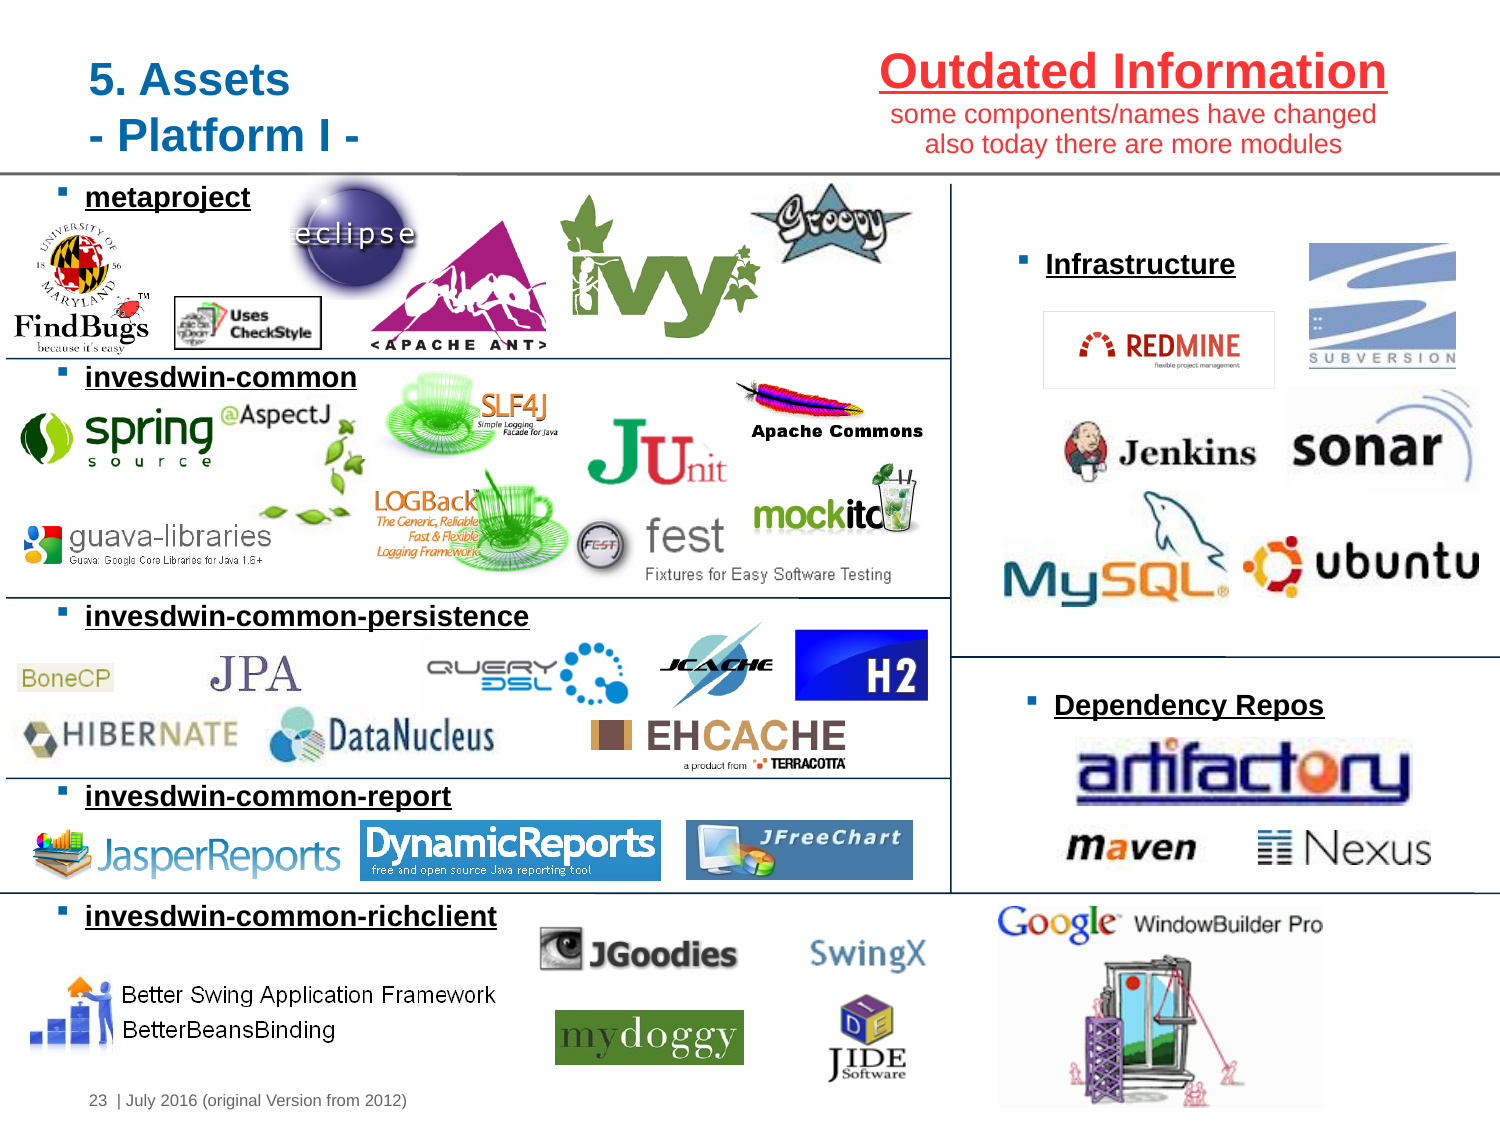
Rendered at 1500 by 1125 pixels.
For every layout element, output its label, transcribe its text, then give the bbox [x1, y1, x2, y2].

picture [362, 368, 574, 459]
picture [1287, 386, 1479, 492]
picture [174, 169, 913, 350]
text_box metaproject invesdwin-common invesdwin-common-persistence invesdwin-common-report invesdwin-common-richclient [41, 360, 668, 597]
picture [9, 219, 152, 359]
picture [1075, 737, 1413, 806]
text_box Outdated Information some components/names have changed also today there are more modules [864, 35, 1403, 167]
text_box Dependency Repos [1010, 679, 1340, 730]
picture [795, 629, 928, 702]
picture [26, 815, 343, 880]
picture [578, 372, 944, 492]
picture [1258, 830, 1431, 865]
text_box metaproject invesdwin-common invesdwin-common-persistence invesdwin-common-report invesdwin-common-richclient [41, 599, 668, 777]
picture [1309, 243, 1456, 369]
picture [120, 1015, 339, 1044]
picture [590, 719, 846, 772]
picture [17, 663, 114, 692]
picture [360, 820, 661, 881]
picture [800, 929, 933, 977]
picture [686, 820, 913, 880]
picture [5, 398, 221, 484]
text_box metaproject invesdwin-common invesdwin-common-persistence invesdwin-common-report invesdwin-common-richclient [41, 894, 668, 1000]
picture [30, 974, 113, 1057]
title 5. Assets - Platform I - [0, 40, 1223, 168]
picture [998, 906, 1323, 1108]
picture [1243, 536, 1479, 598]
picture [531, 919, 741, 988]
picture [1031, 824, 1232, 871]
picture [1063, 420, 1258, 484]
text_box metaproject invesdwin-common invesdwin-common-persistence invesdwin-common-report invesdwin-common-richclient [41, 170, 668, 357]
picture [1004, 491, 1229, 607]
text_box metaproject invesdwin-common invesdwin-common-persistence invesdwin-common-report invesdwin-common-richclient [421, 170, 668, 219]
picture [1043, 311, 1275, 389]
picture [19, 520, 280, 569]
text_box Infrastructure [1002, 238, 1251, 289]
picture [370, 458, 925, 589]
picture [13, 634, 637, 768]
picture [120, 979, 500, 1007]
text_box metaproject invesdwin-common invesdwin-common-persistence invesdwin-common-report invesdwin-common-richclient [41, 780, 668, 892]
picture [818, 991, 915, 1084]
picture [659, 617, 777, 710]
picture [555, 1009, 744, 1065]
